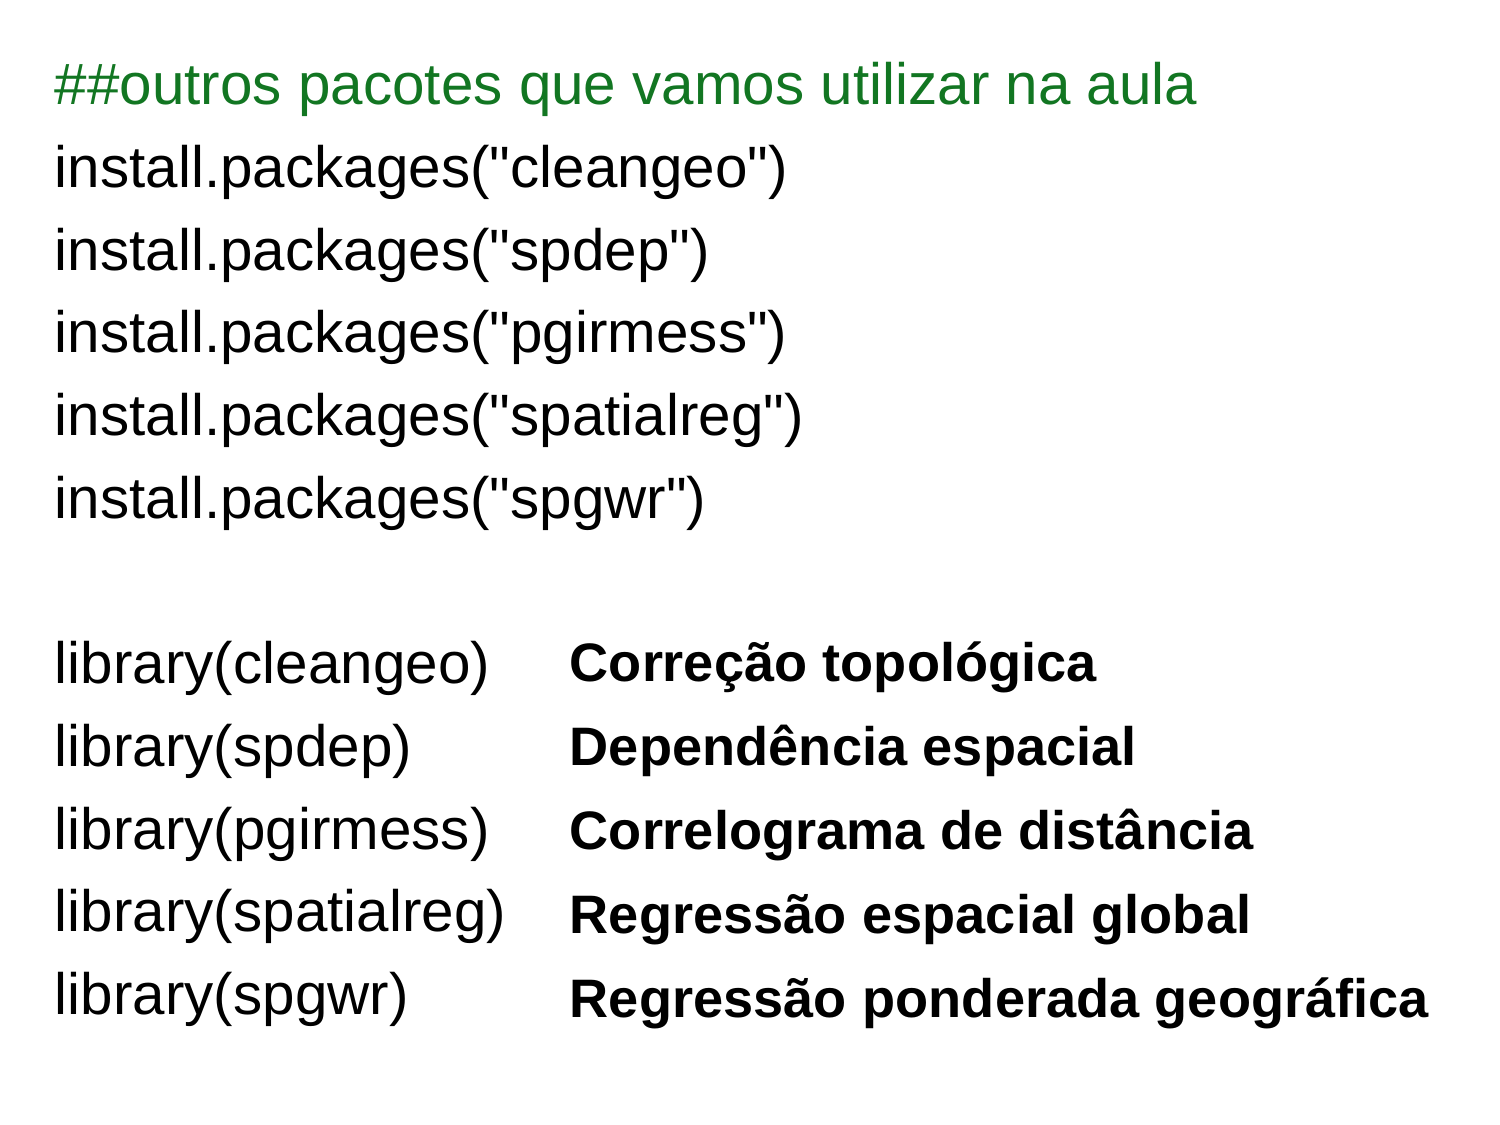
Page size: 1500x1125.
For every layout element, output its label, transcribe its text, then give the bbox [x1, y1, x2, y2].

text_box ##outros pacotes que vamos utilizar na aula install.packages("cleangeo") install.packages("spdep") install.packages("pgirmess") install.packages("spatialreg") install.packages("spgwr") library(cleangeo) library(spdep) library(pgirmess) library(spatialreg) library(spgwr) [40, 44, 1445, 1097]
text_box Correção topológica Dependência espacial Correlograma de distância Regressão espacial global Regressão ponderada geográfica [555, 624, 1460, 1037]
